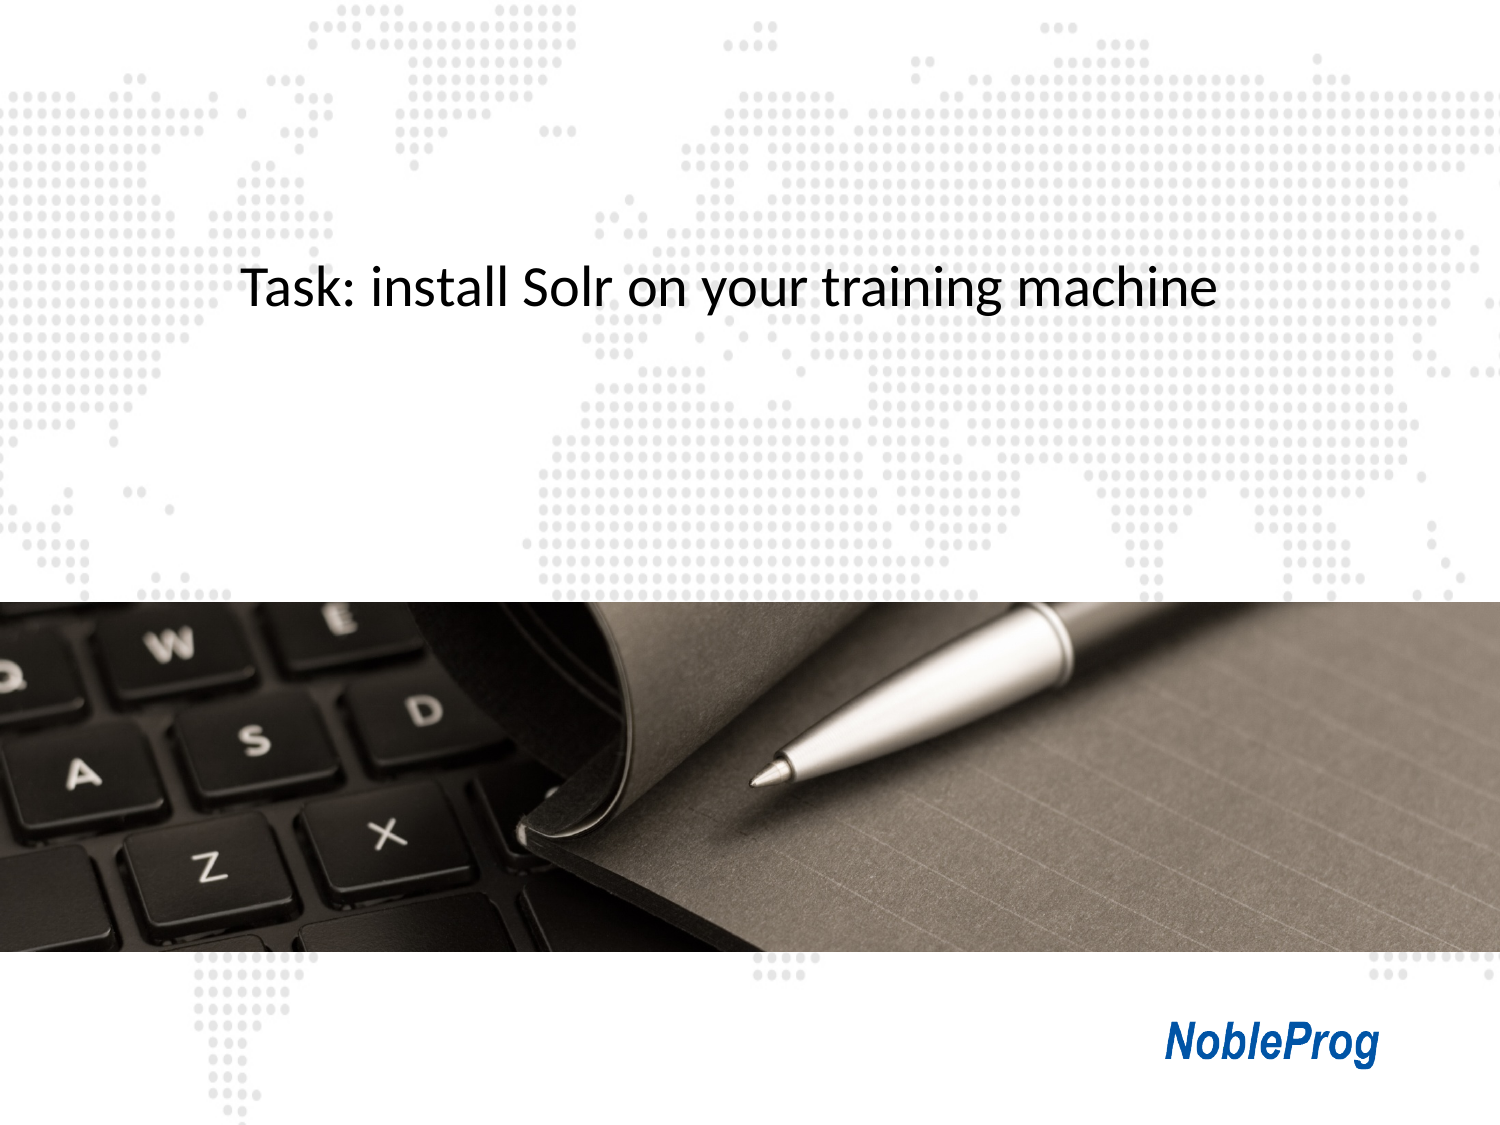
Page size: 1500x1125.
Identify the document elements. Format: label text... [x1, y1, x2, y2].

list Task: install Solr on your training machine [75, 0, 1425, 602]
picture [0, 0, 1500, 1125]
